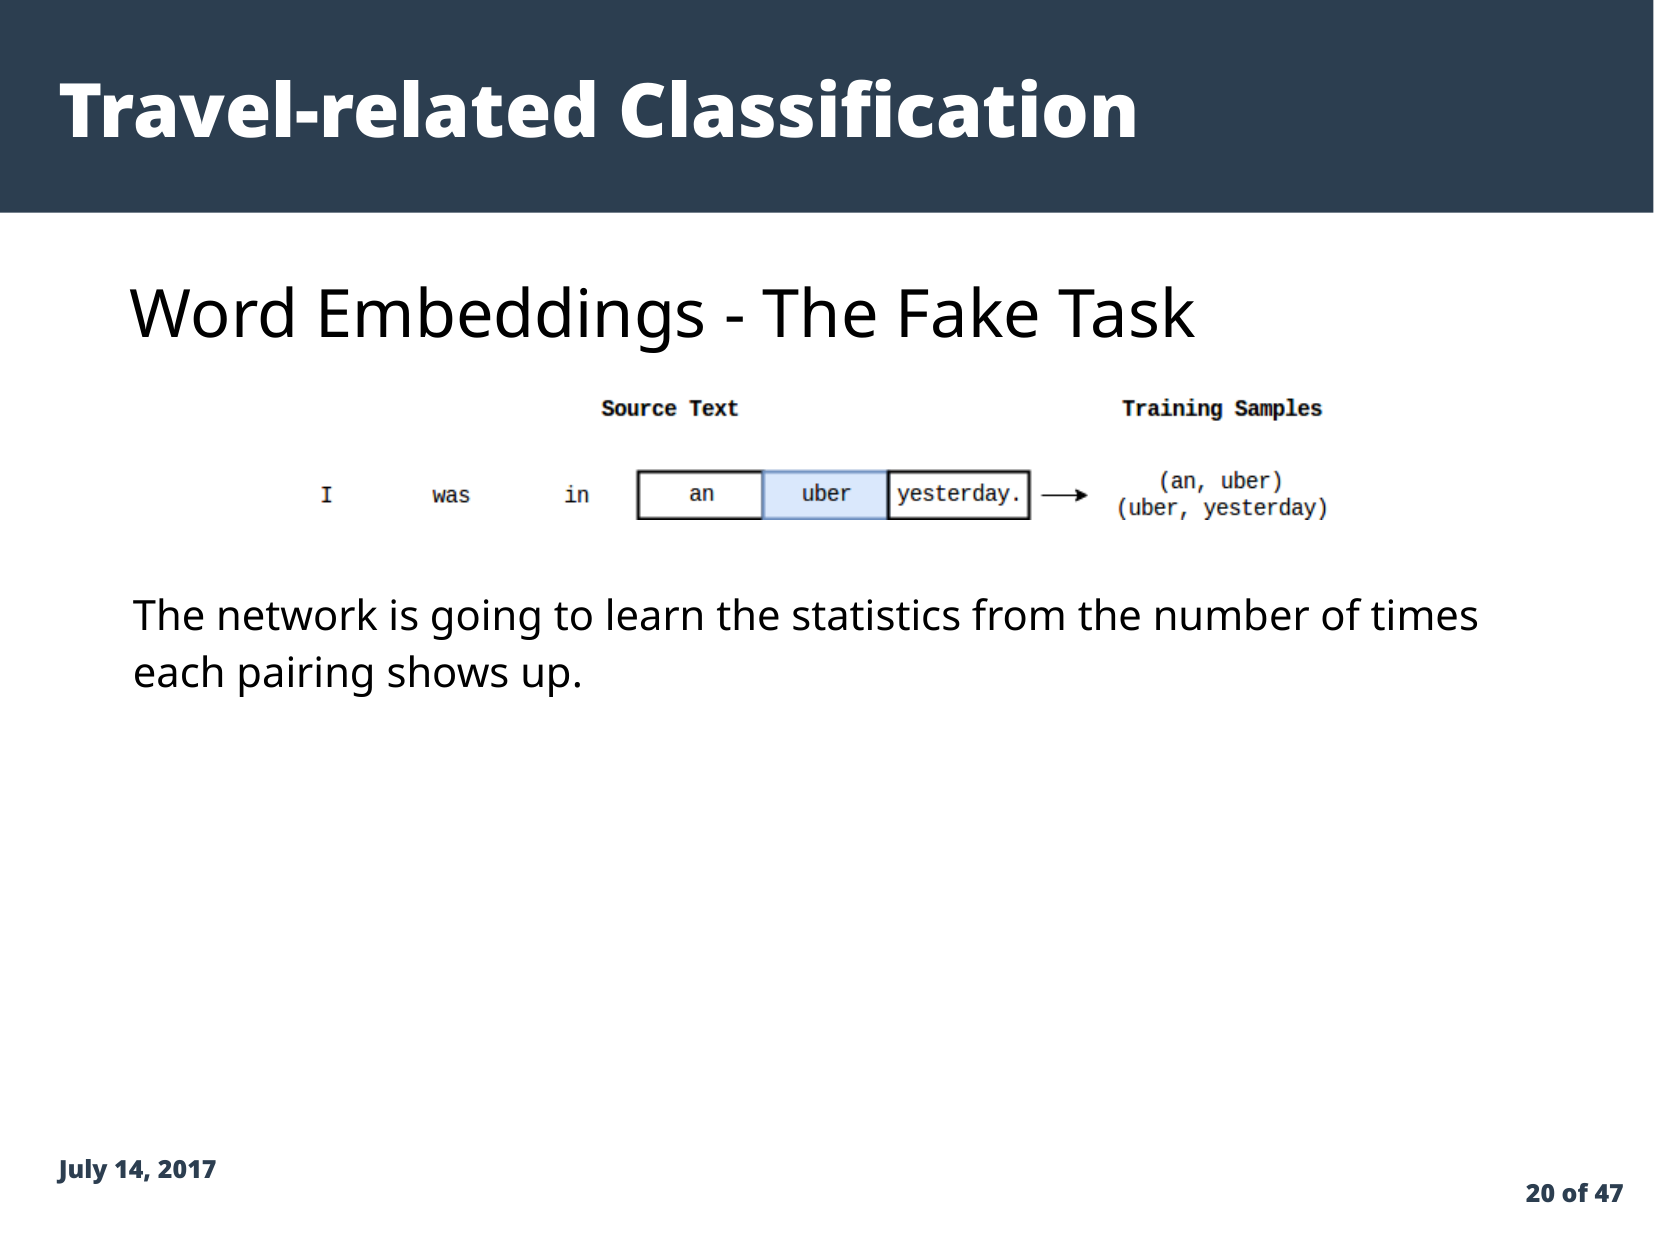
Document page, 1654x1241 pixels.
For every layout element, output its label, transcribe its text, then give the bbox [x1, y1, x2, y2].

title Travel-related Classification [59, 29, 1595, 187]
list Word Embeddings - The Fake Task [59, 265, 1595, 1123]
picture [261, 391, 1335, 520]
text_box The network is going to learn the statistics from the number of times each pairing shows up. [118, 578, 1536, 691]
